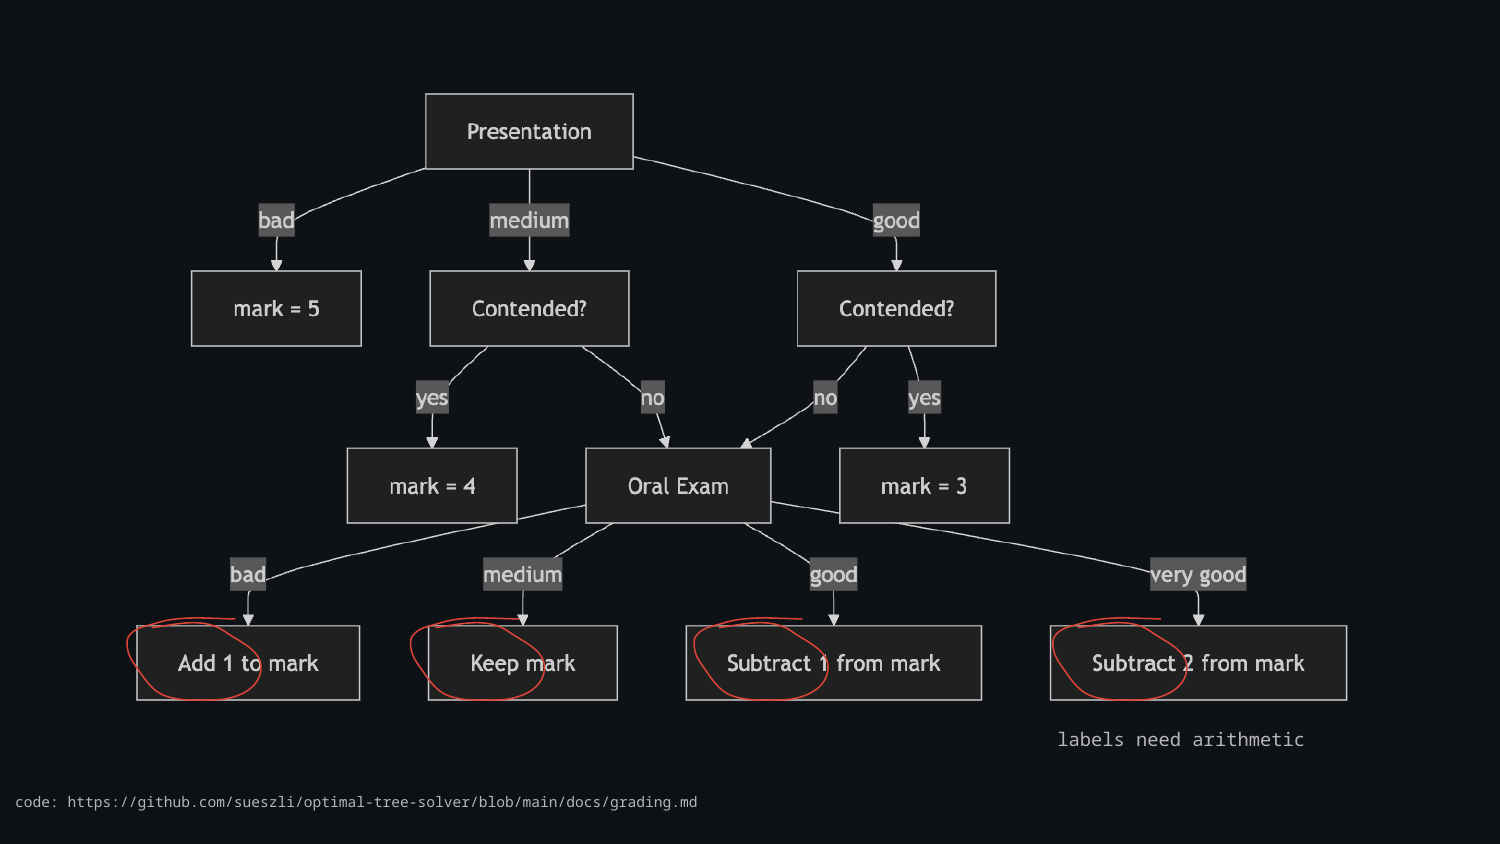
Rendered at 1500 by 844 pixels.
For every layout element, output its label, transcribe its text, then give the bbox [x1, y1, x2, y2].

text_box code: https://github.com/sueszli/optimal-tree-solver/blob/main/docs/grading.md [0, 778, 1500, 826]
picture [104, 41, 1396, 770]
text_box labels need arithmetic [1042, 712, 1384, 766]
